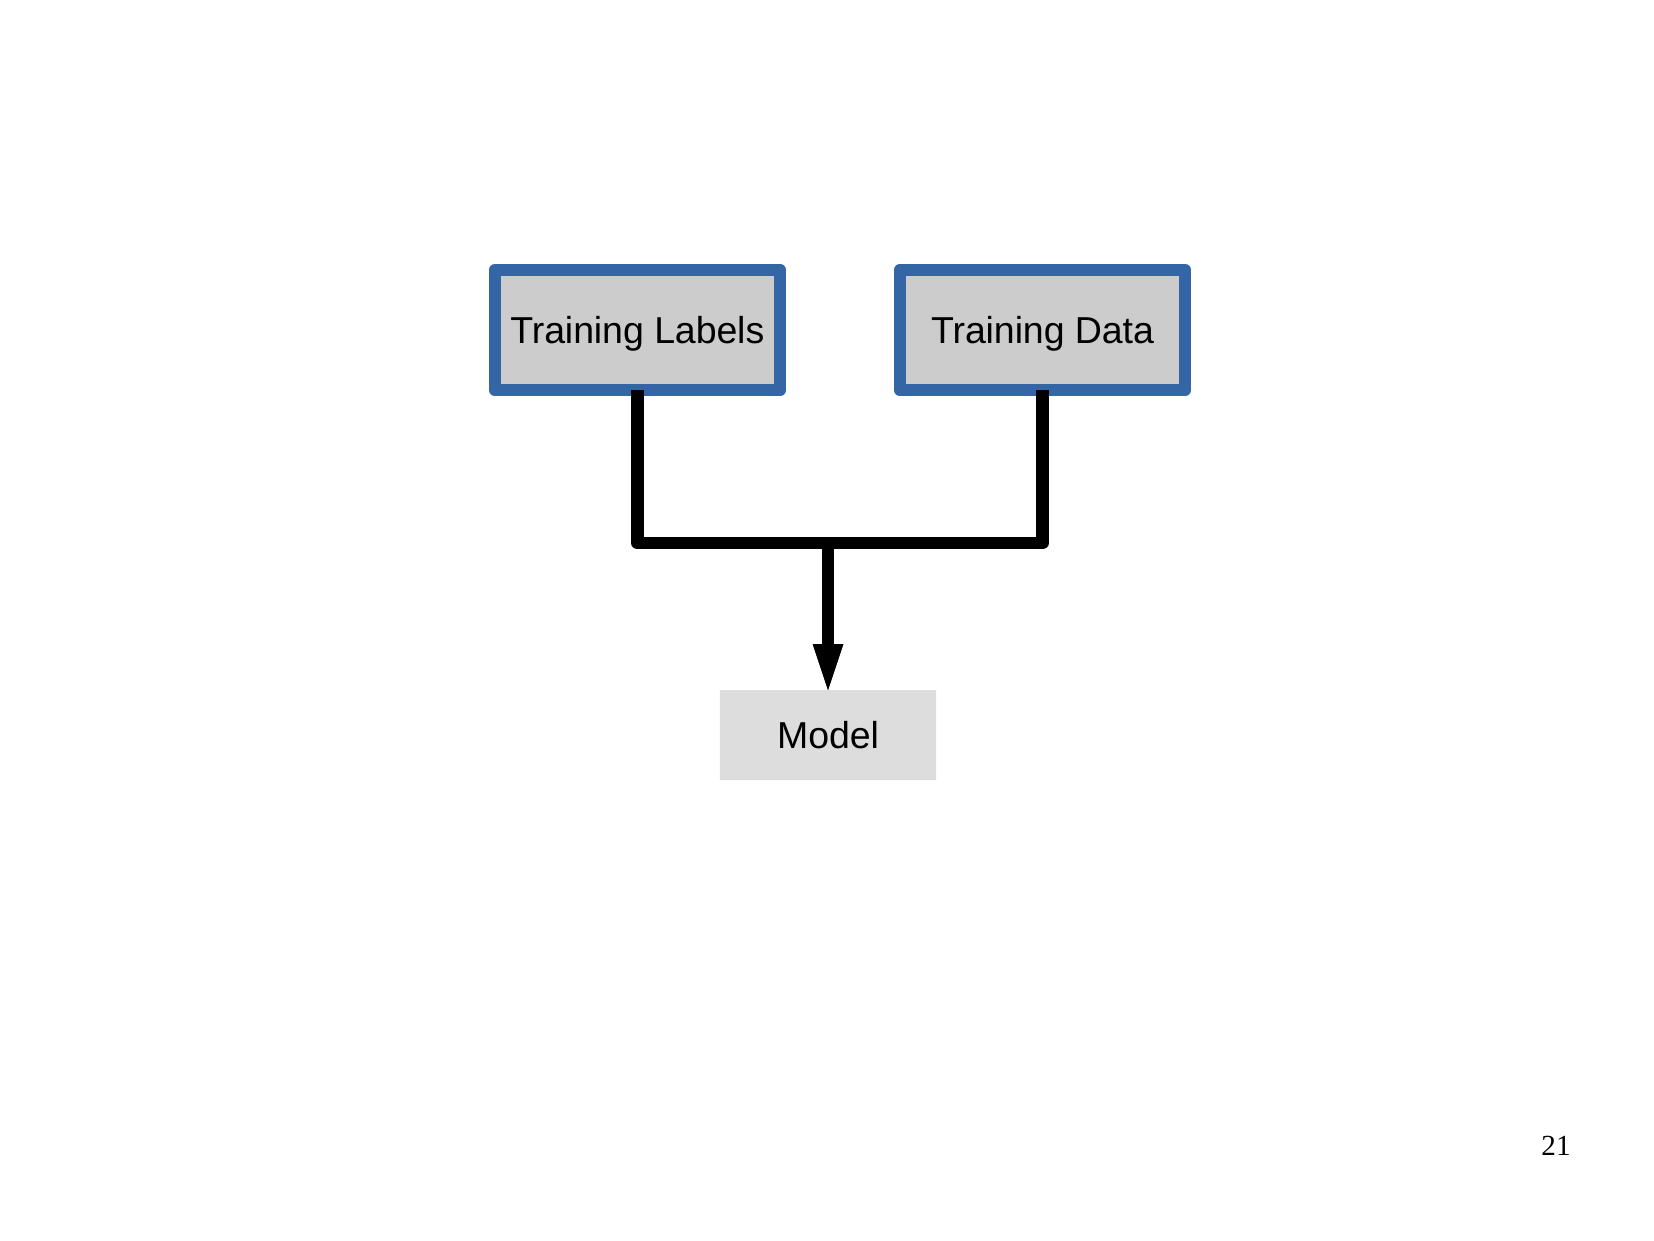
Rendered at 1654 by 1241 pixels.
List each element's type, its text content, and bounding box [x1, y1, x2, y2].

text_box Training Data [900, 270, 1186, 391]
text_box Model [719, 690, 937, 781]
text_box Training Labels [495, 270, 781, 391]
